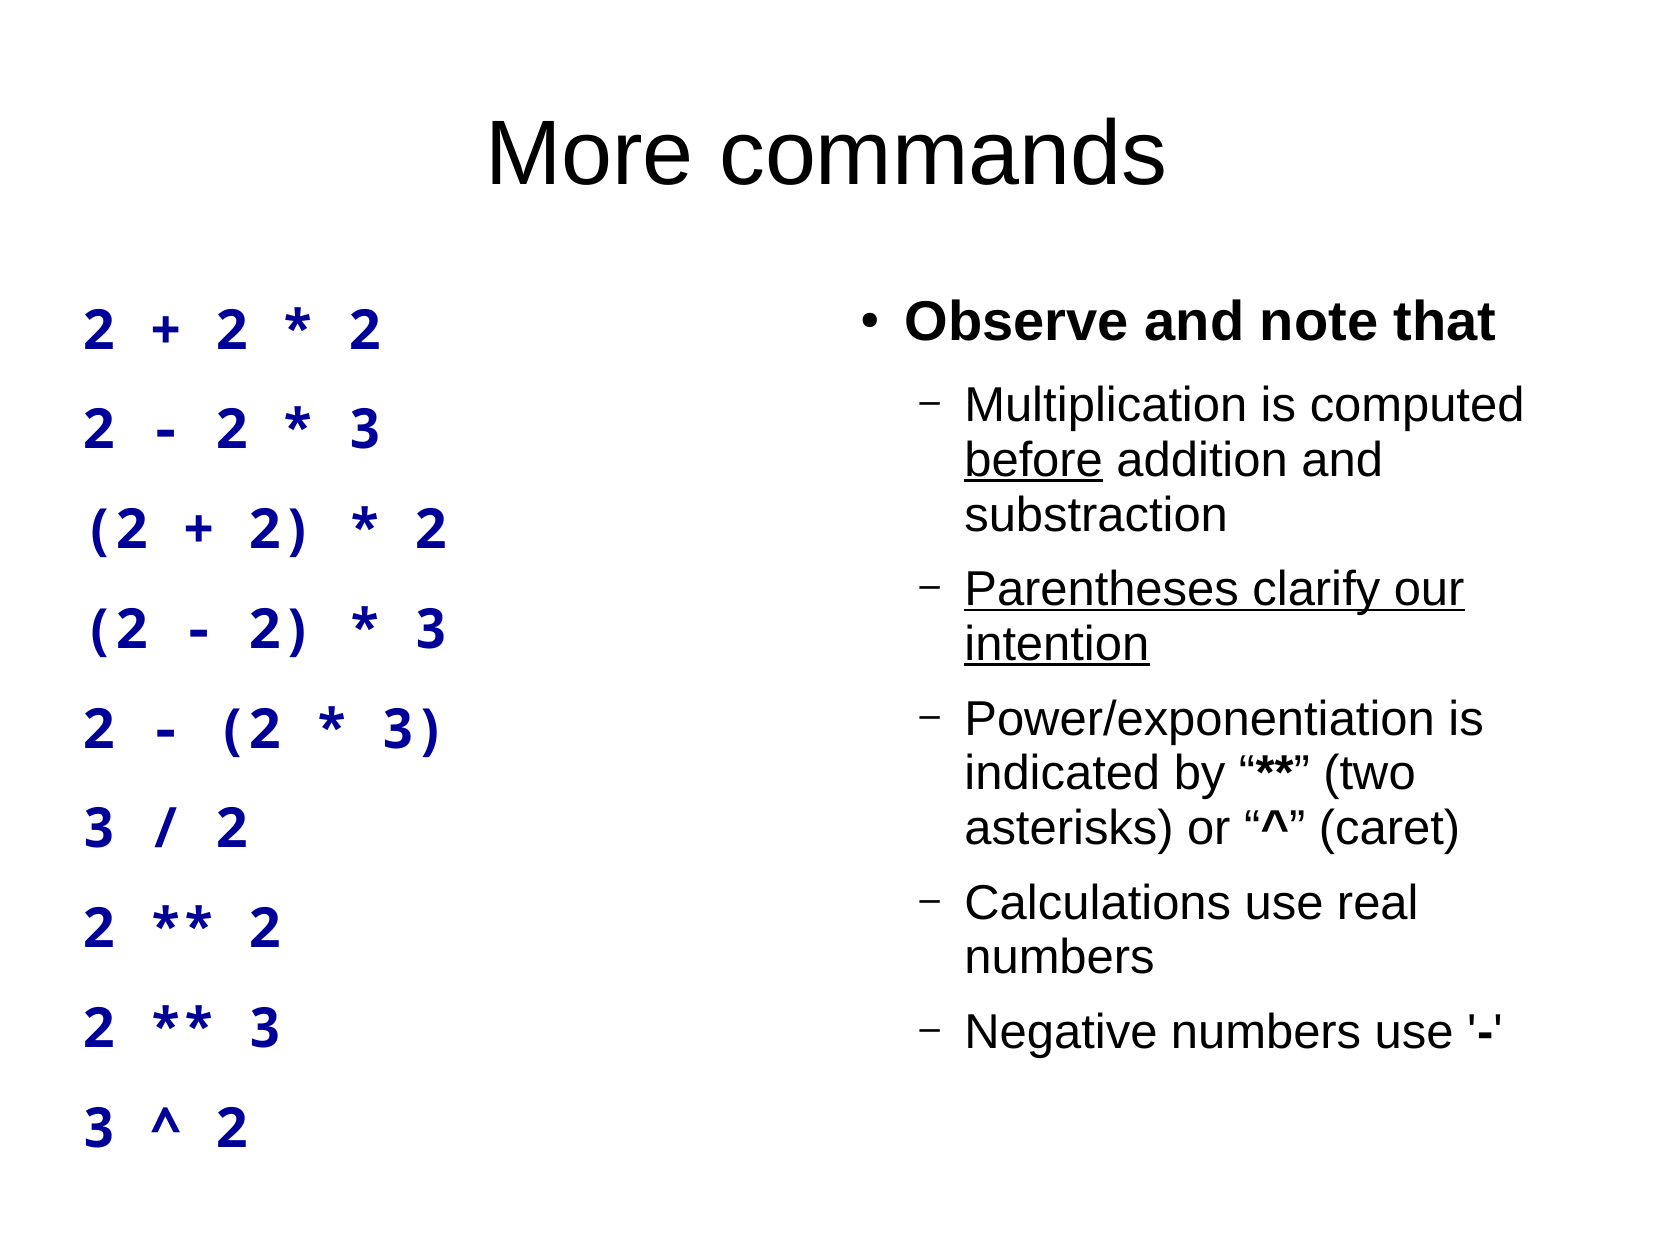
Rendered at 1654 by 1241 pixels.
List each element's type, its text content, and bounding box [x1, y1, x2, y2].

list 2 + 2 * 2 2 - 2 * 3 (2 + 2) * 2 (2 - 2) * 3 2 - (2 * 3) 3 / 2 2 ** 2 2 ** 3 3 ^ 2 [82, 290, 809, 1170]
title More commands [82, 49, 1571, 257]
list Observe and note that Multiplication is computed before addition and substraction Parentheses clarify our intention Power/exponentiation is indicated by “**” (two asterisks) or “^” (caret) Calculations use real numbers Negative numbers use '-' [845, 290, 1572, 1075]
